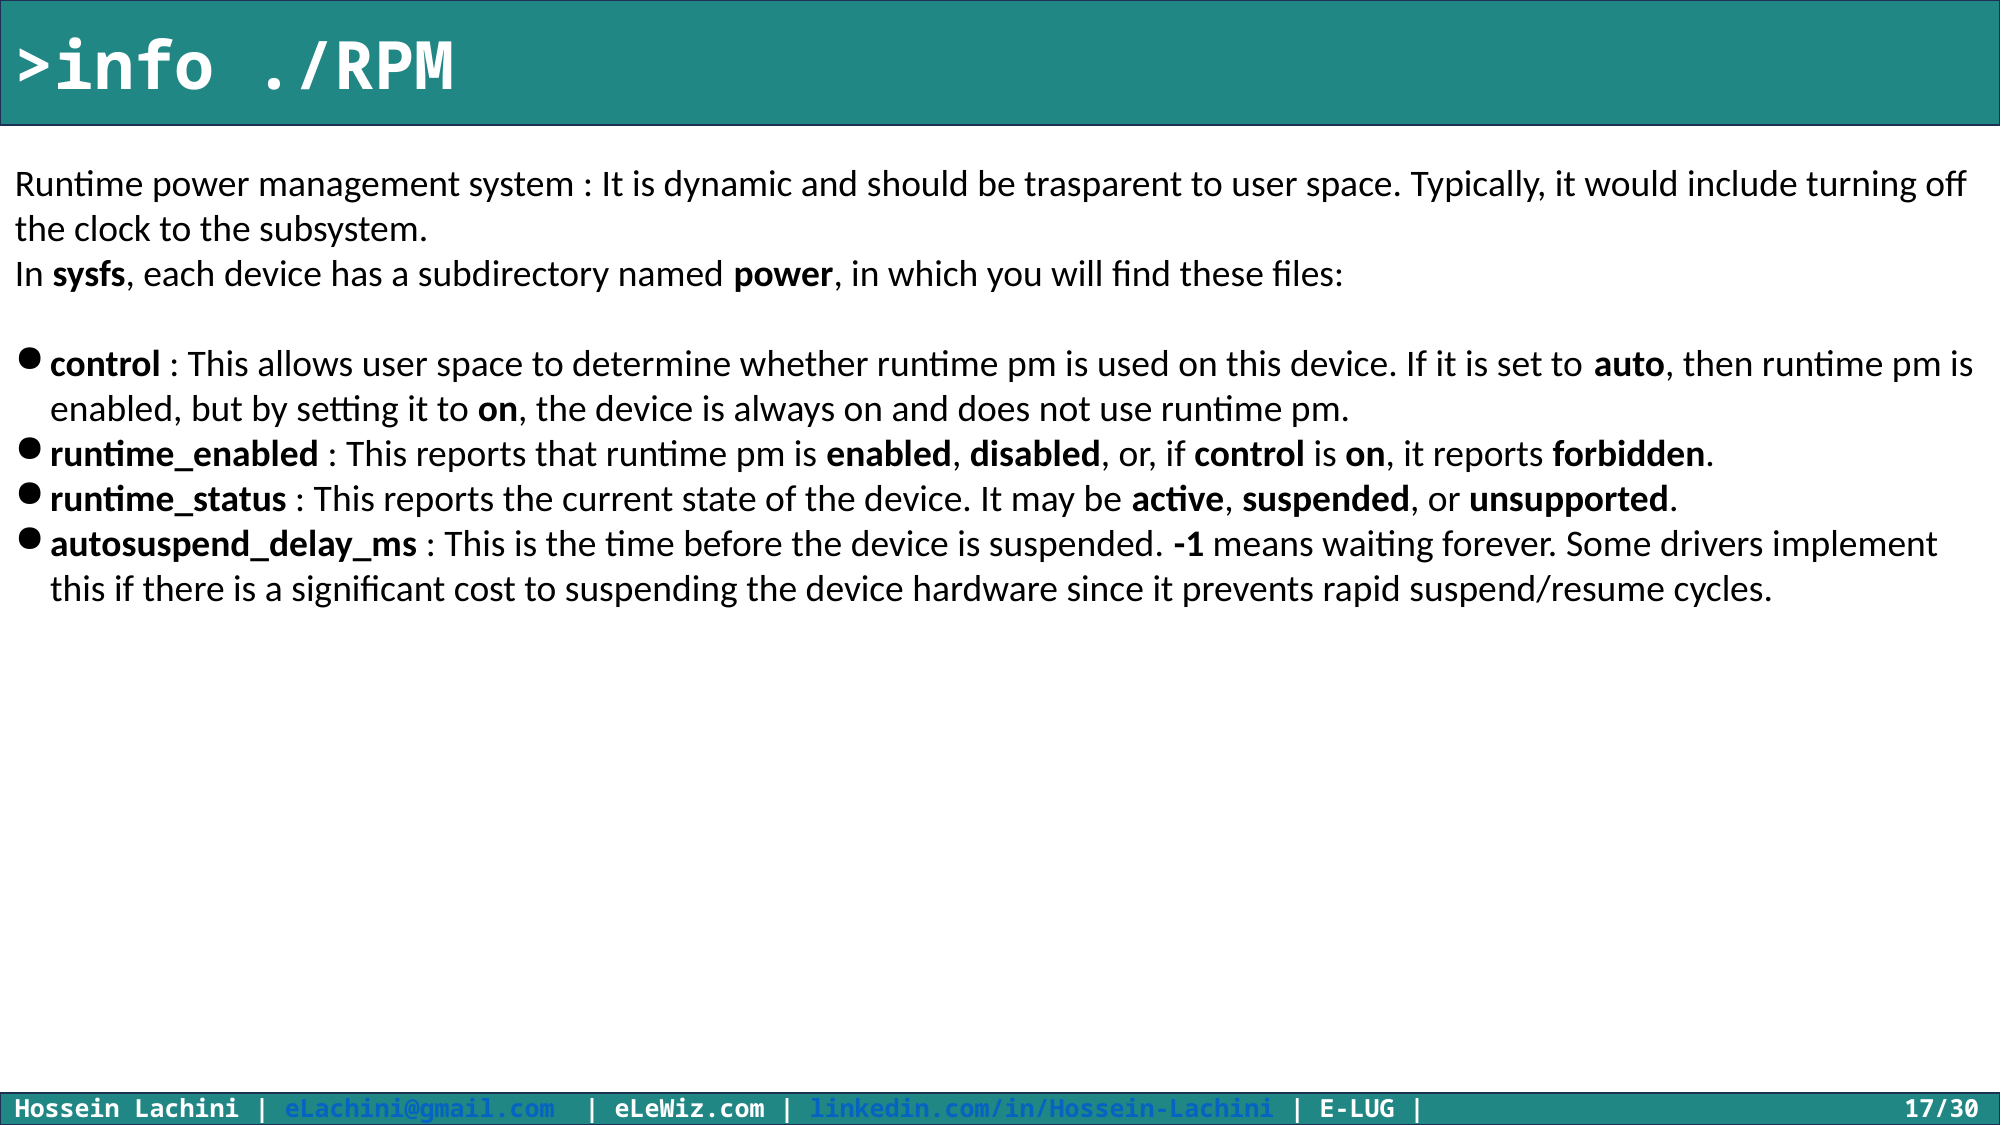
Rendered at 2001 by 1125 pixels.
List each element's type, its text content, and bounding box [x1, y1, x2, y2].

text_box >info ./RPM [0, 0, 2000, 125]
text_box Runtime power management system : It is dynamic and should be trasparent to user space. Typically, it would include turning off the clock to the subsystem. In sysfs, each device has a subdirectory named power, in which you will find these files: control : This allows user space to determine whether runtime pm is used on this device. If it is set to auto, then runtime pm is enabled, but by setting it to on, the device is always on and does not use runtime pm. runtime_enabled : This reports that runtime pm is enabled, disabled, or, if control is on, it reports forbidden. runtime_status : This reports the current state of the device. It may be active, suspended, or unsupported. autosuspend_delay_ms : This is the time before the device is suspended. -1 means waiting forever. Some drivers implement this if there is a significant cost to suspending the device hardware since it prevents rapid suspend/resume cycles. [0, 151, 2000, 662]
text_box Hossein Lachini | eLachini@gmail.com | eLeWiz.com | linkedin.com/in/Hossein-Lachini | E-LUG | 17/30 [0, 1093, 2000, 1125]
